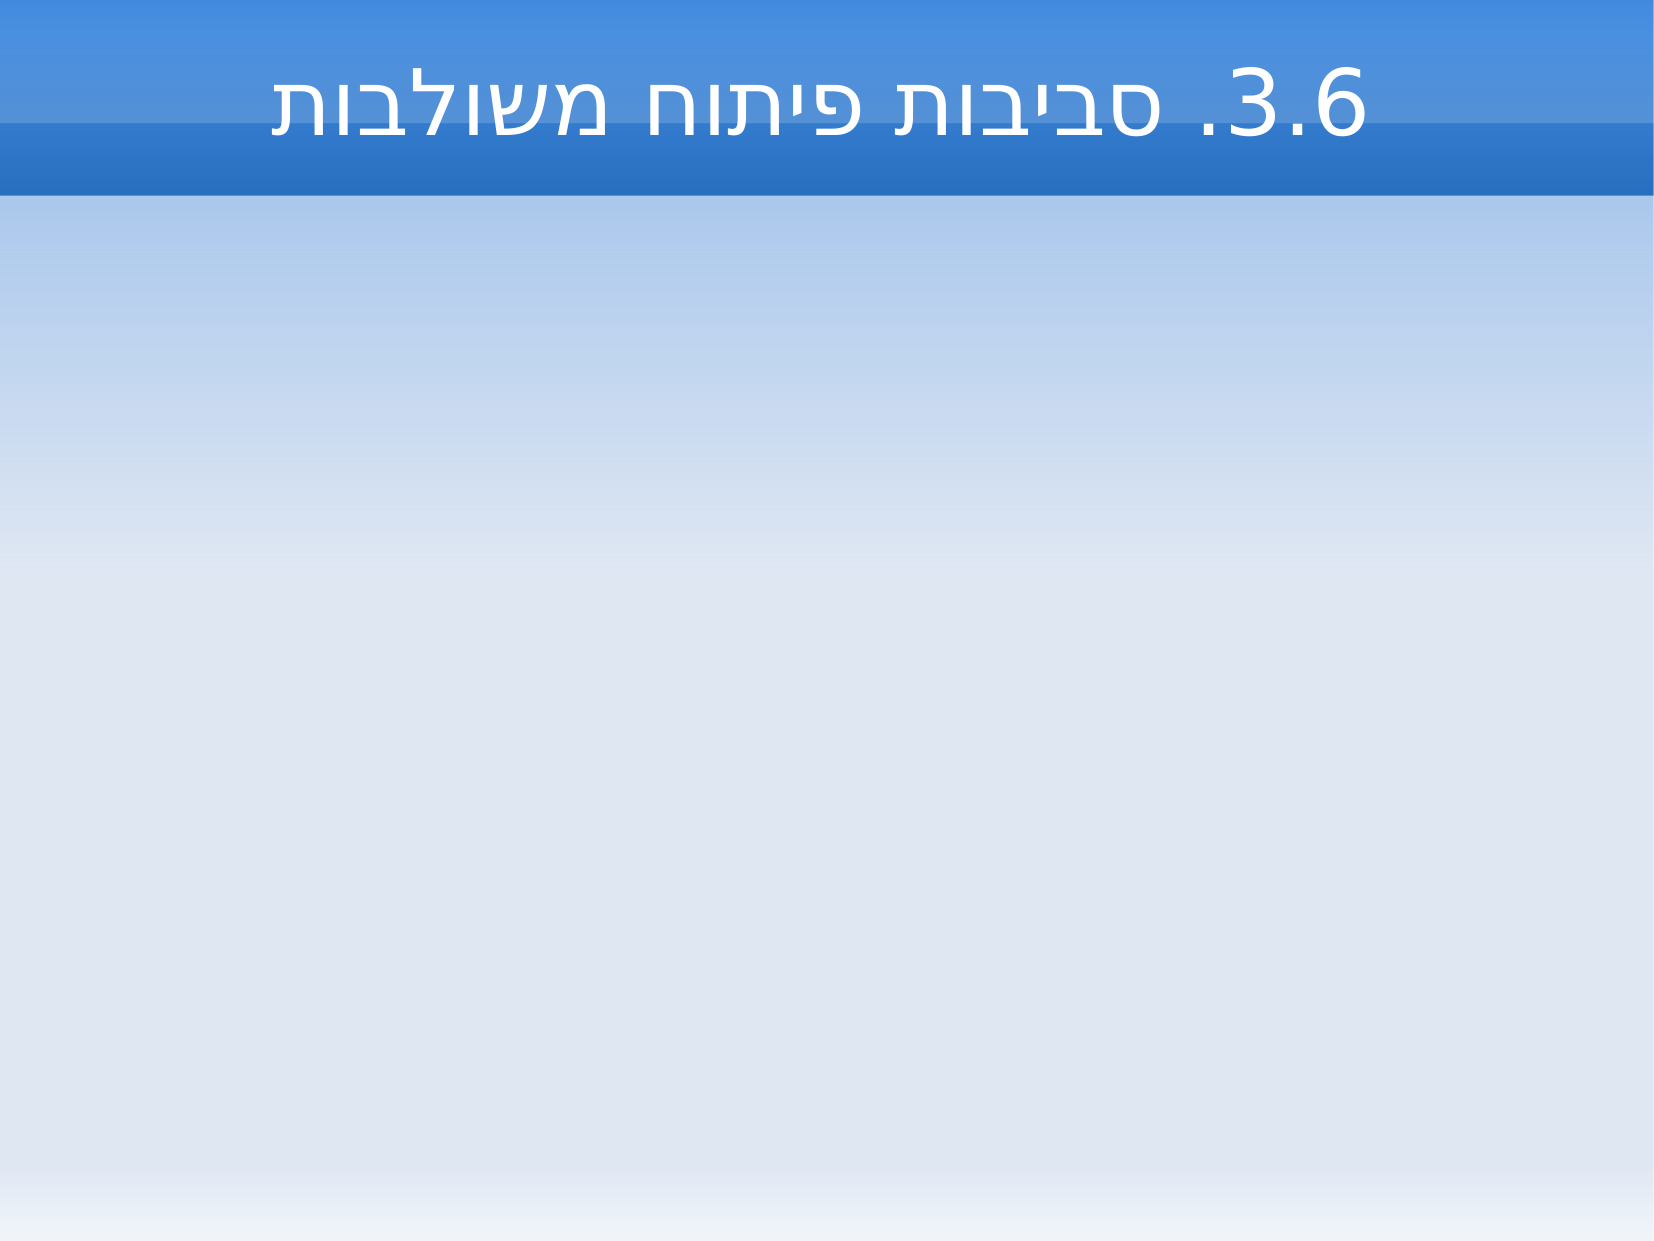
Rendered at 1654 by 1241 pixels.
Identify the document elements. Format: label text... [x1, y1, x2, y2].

title 3.6. סביבות פיתוח משולבות [76, 7, 1565, 200]
picture [0, 0, 1654, 1241]
